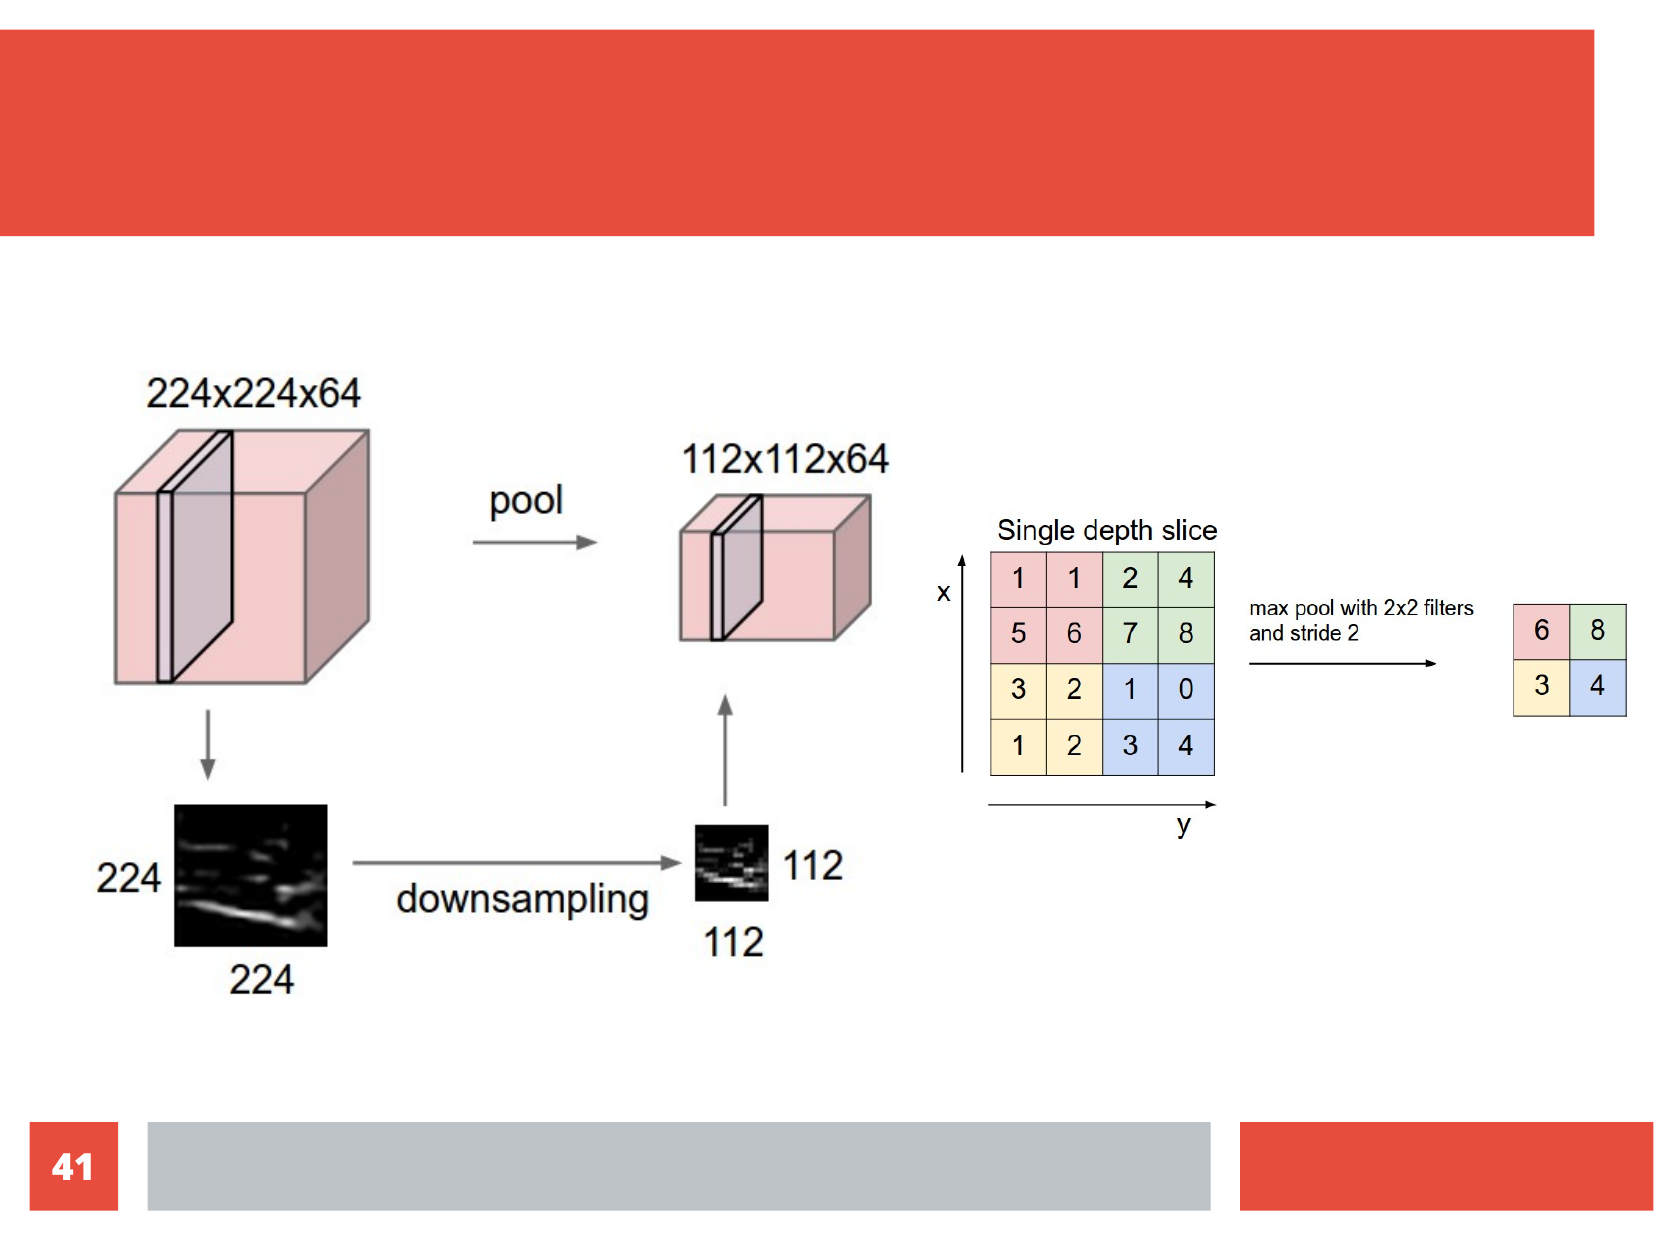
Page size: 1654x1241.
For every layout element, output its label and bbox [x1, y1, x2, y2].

picture [930, 510, 1636, 841]
picture [90, 370, 894, 1006]
